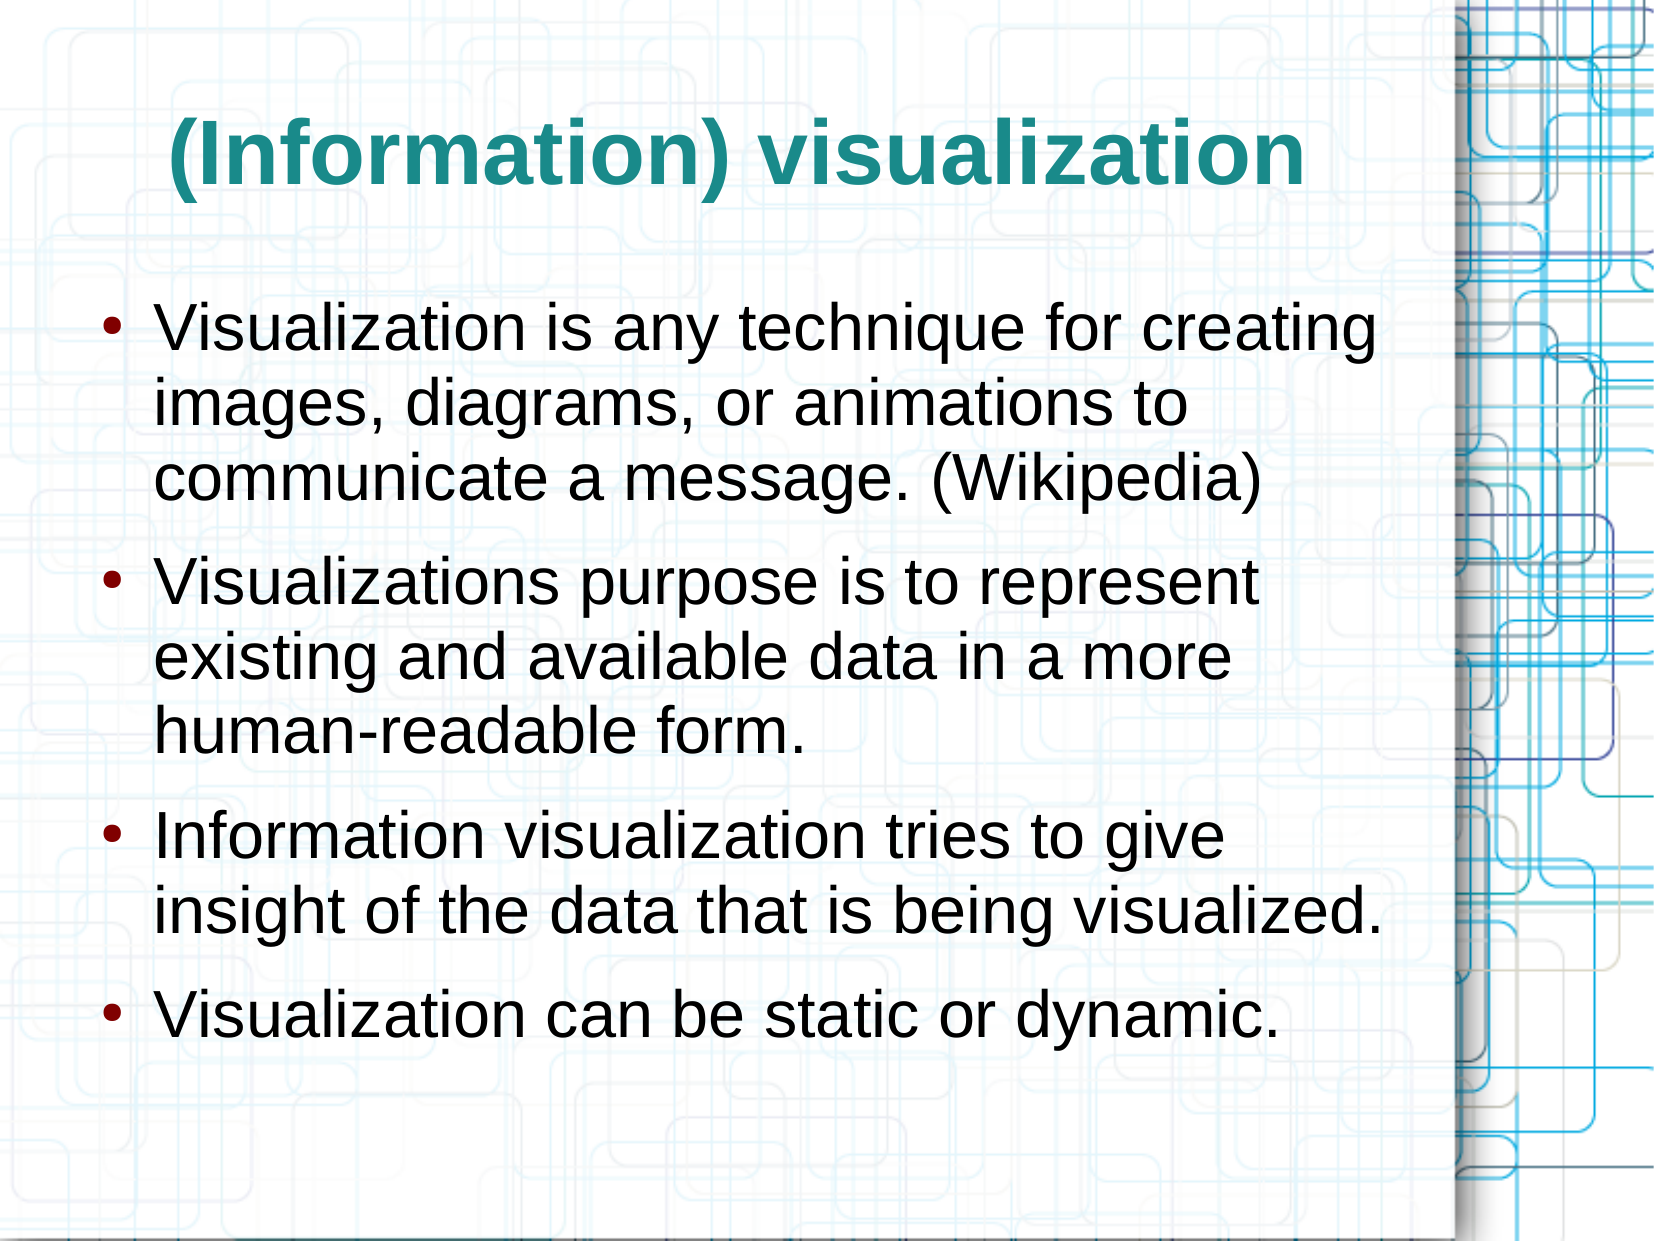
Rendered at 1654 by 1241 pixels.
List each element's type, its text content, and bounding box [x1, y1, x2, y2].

title (Information) visualization [59, 49, 1418, 257]
picture [0, 0, 1654, 1241]
list Visualization is any technique for creating images, diagrams, or animations to communicate a message. (Wikipedia) Visualizations purpose is to represent existing and available data in a more human-readable form. Information visualization tries to give insight of the data that is being visualized. Visualization can be static or dynamic. [82, 290, 1418, 1109]
